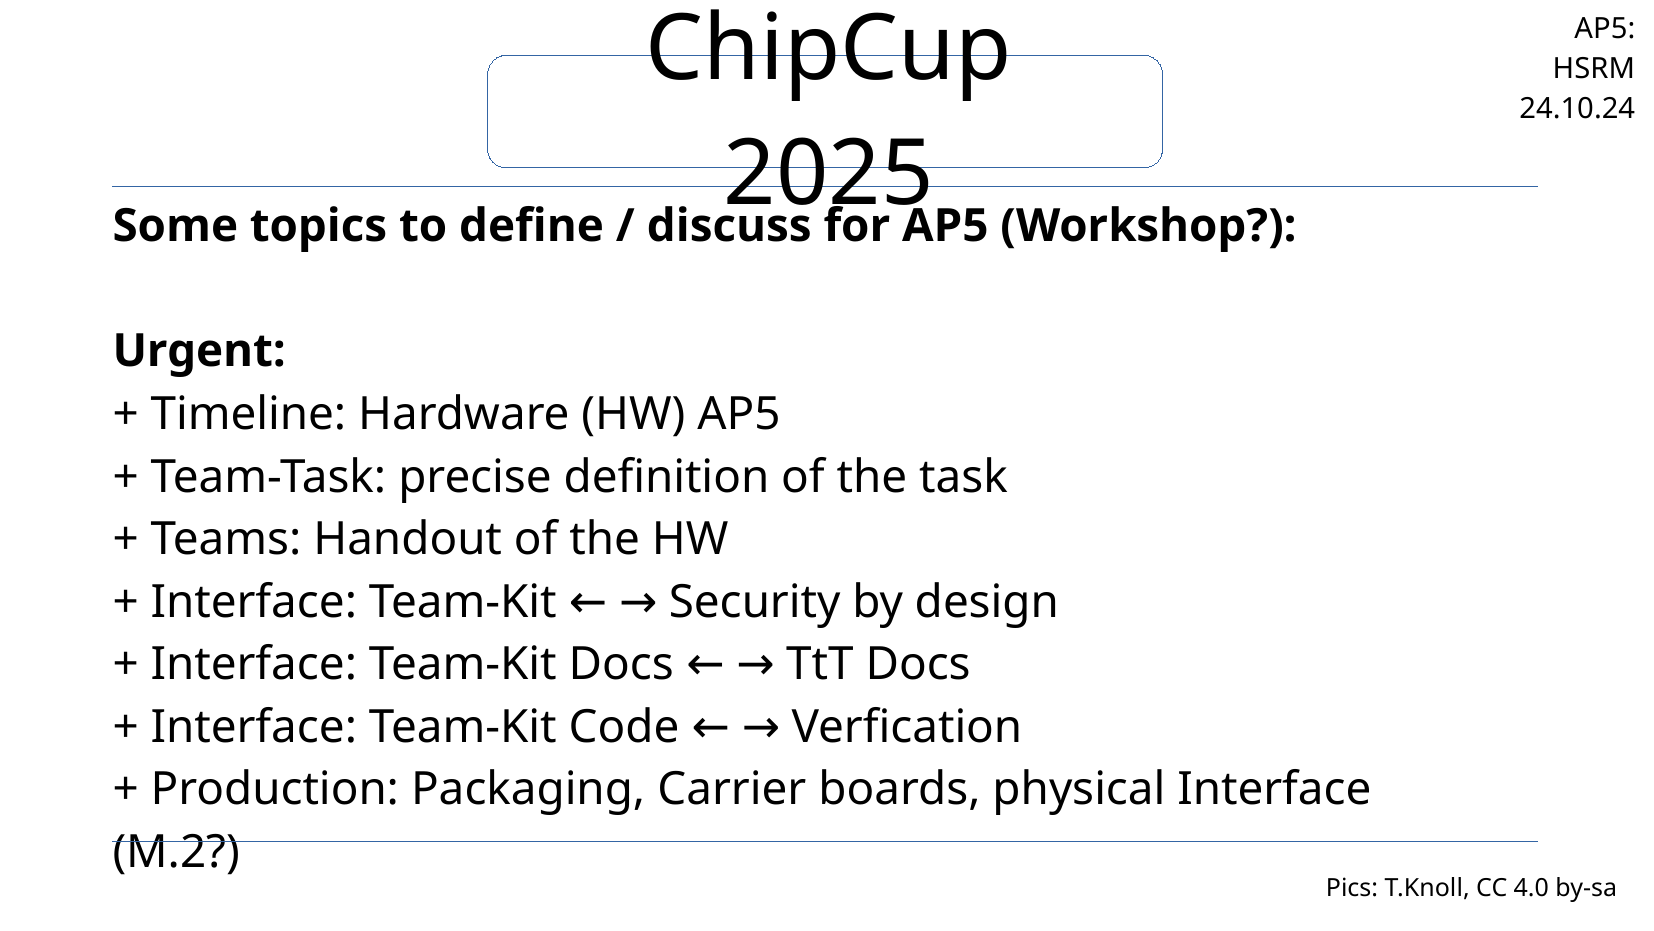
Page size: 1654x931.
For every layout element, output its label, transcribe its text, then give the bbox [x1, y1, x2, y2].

subtitle Some topics to define / discuss for AP5 (Workshop?): Urgent: + Timeline: Hardware (HW) AP5 + Team-Task: precise definition of the task + Teams: Handout of the HW + Interface: Team-Kit ← → Security by design + Interface: Team-Kit Docs ← → TtT Docs + Interface: Team-Kit Code ← → Verfication + Production: Packaging, Carrier boards, physical Interface (M.2?) [112, 192, 1501, 760]
text_box Pics: T.Knoll, CC 4.0 by-sa [1294, 862, 1633, 906]
title ChipCup 2025 [532, 55, 1126, 159]
text_box AP5: HSRM 24.10.24 [1500, 0, 1651, 114]
